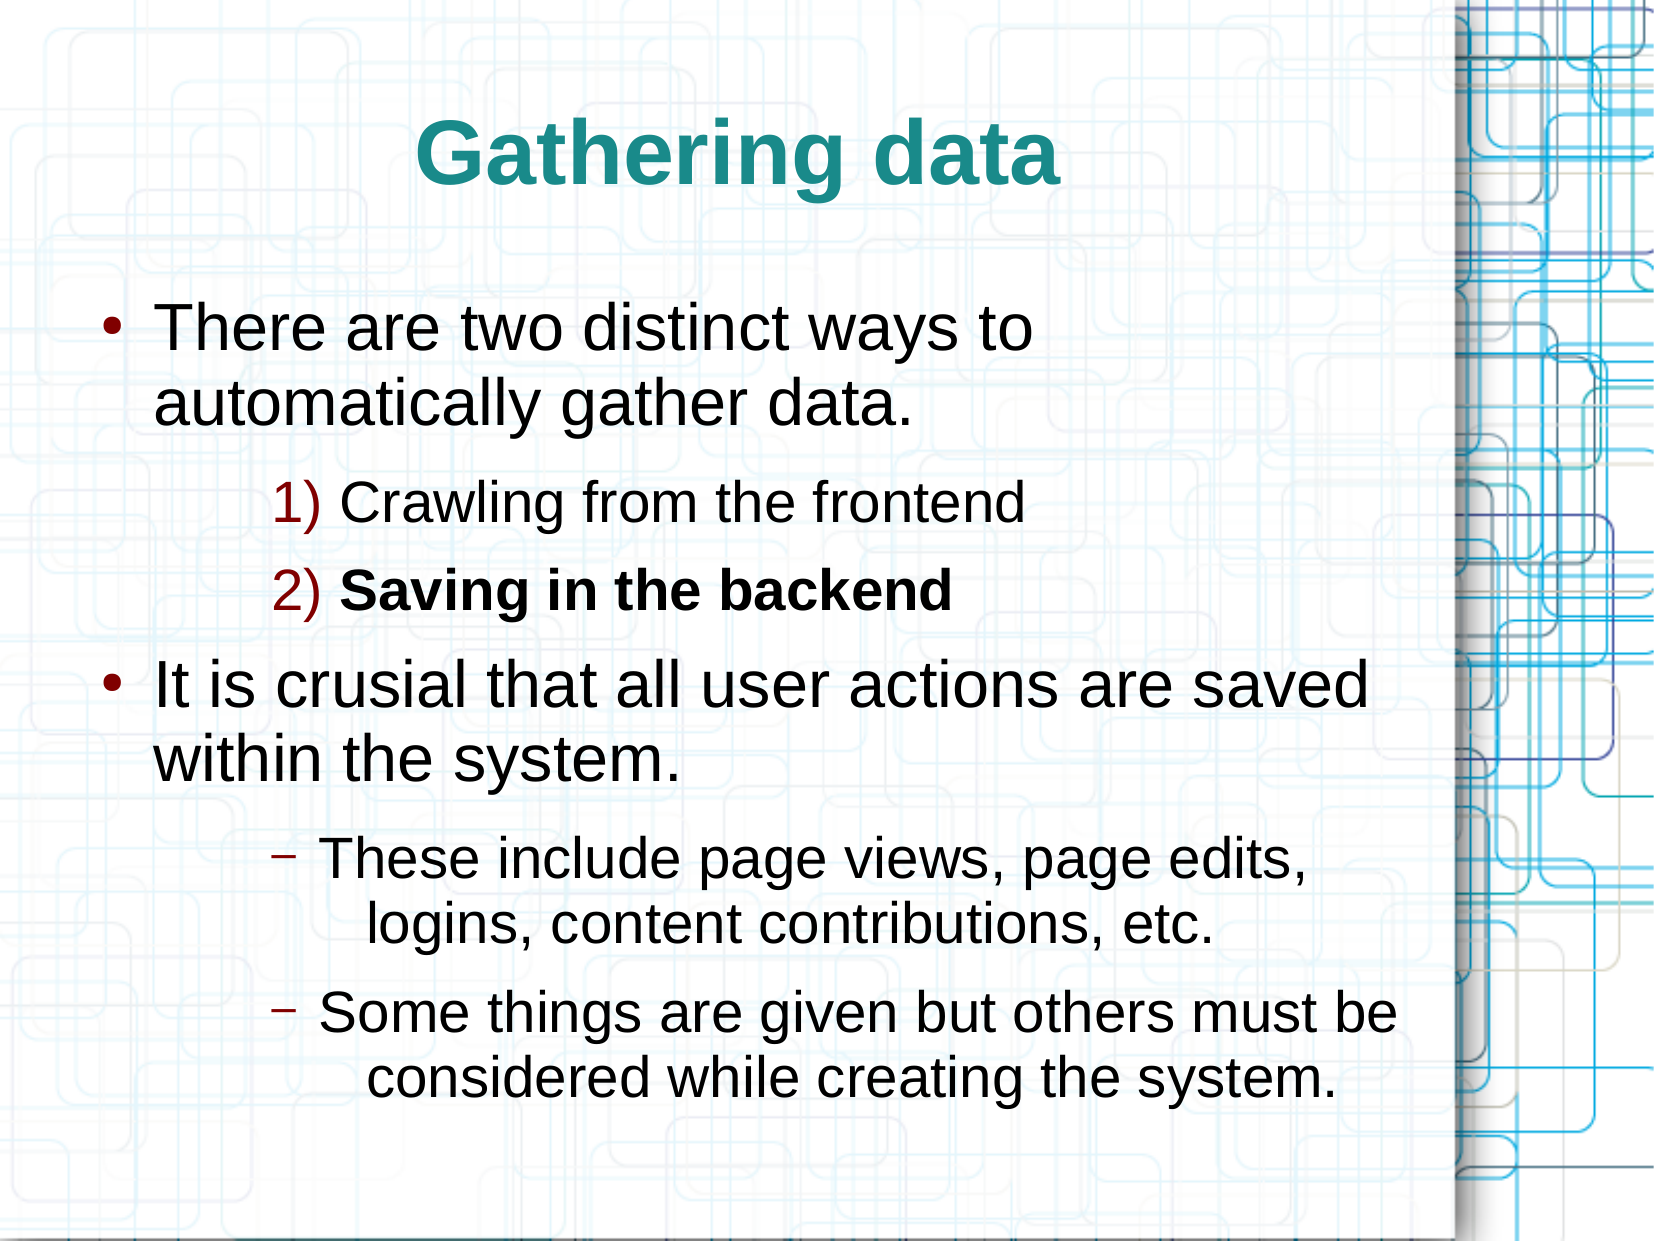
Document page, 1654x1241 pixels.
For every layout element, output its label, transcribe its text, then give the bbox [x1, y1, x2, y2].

picture [0, 0, 1654, 1241]
title Gathering data [59, 49, 1418, 257]
list There are two distinct ways to automatically gather data. Crawling from the frontend Saving in the backend It is crusial that all user actions are saved within the system. These include page views, page edits, logins, content contributions, etc. Some things are given but others must be considered while creating the system. [82, 290, 1418, 1110]
